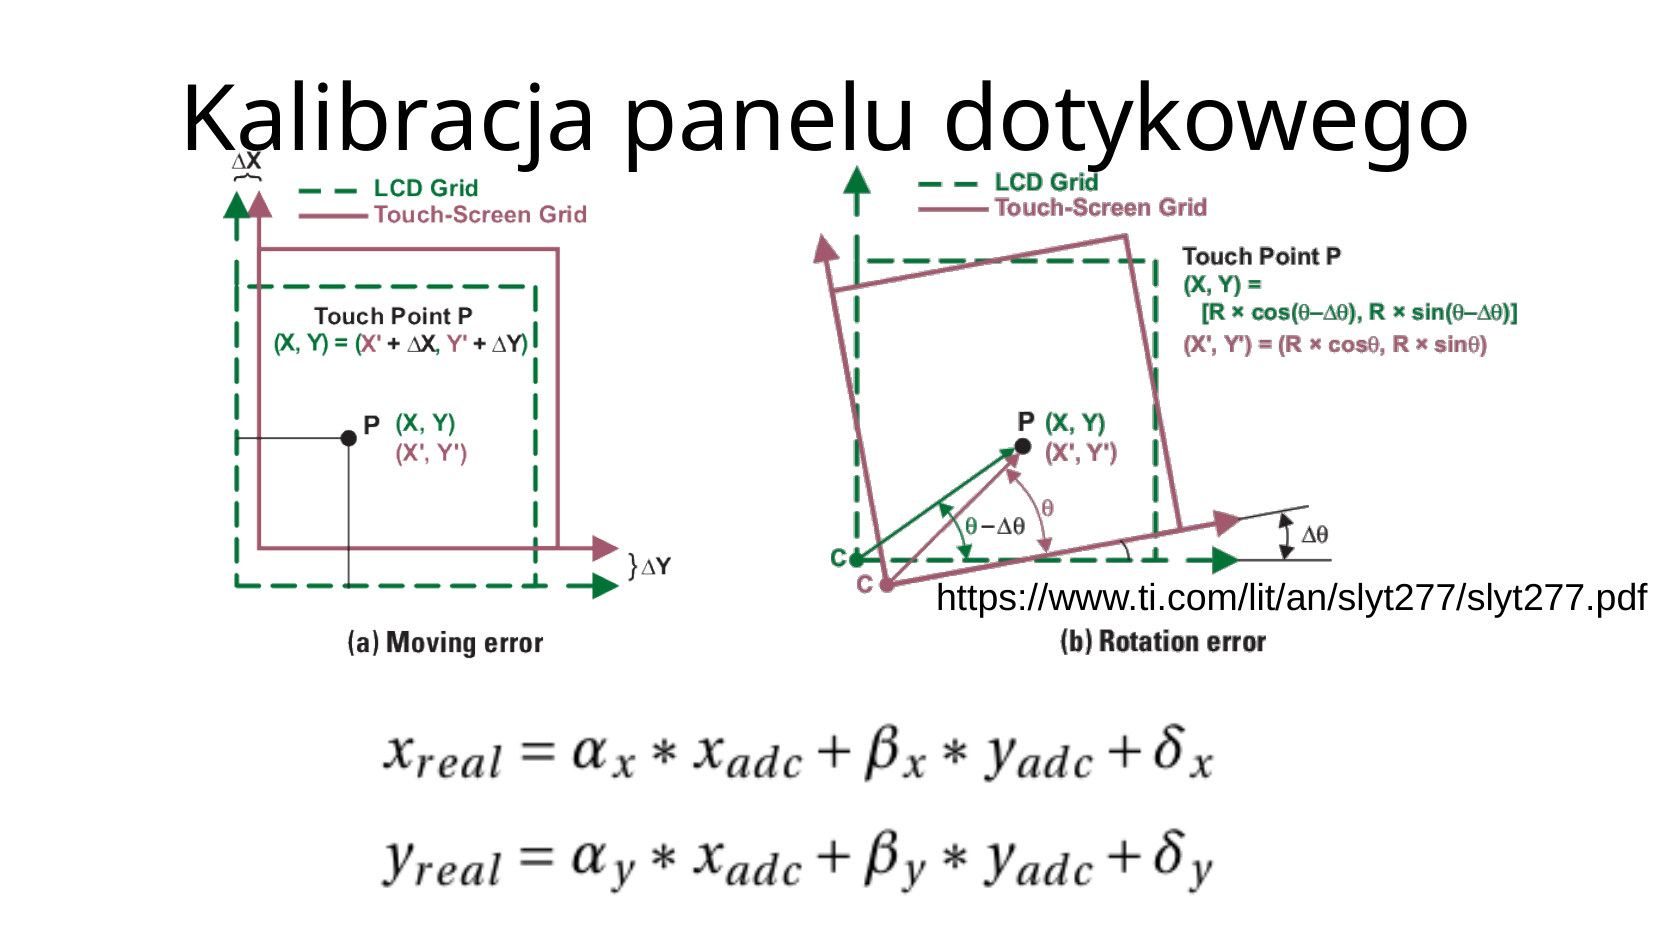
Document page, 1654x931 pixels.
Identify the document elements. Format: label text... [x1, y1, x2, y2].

picture [377, 712, 1288, 910]
picture [179, 133, 1524, 674]
text_box https://www.ti.com/lit/an/slyt277/slyt277.pdf [921, 569, 1654, 626]
title Kalibracja panelu dotykowego [82, 37, 1571, 193]
